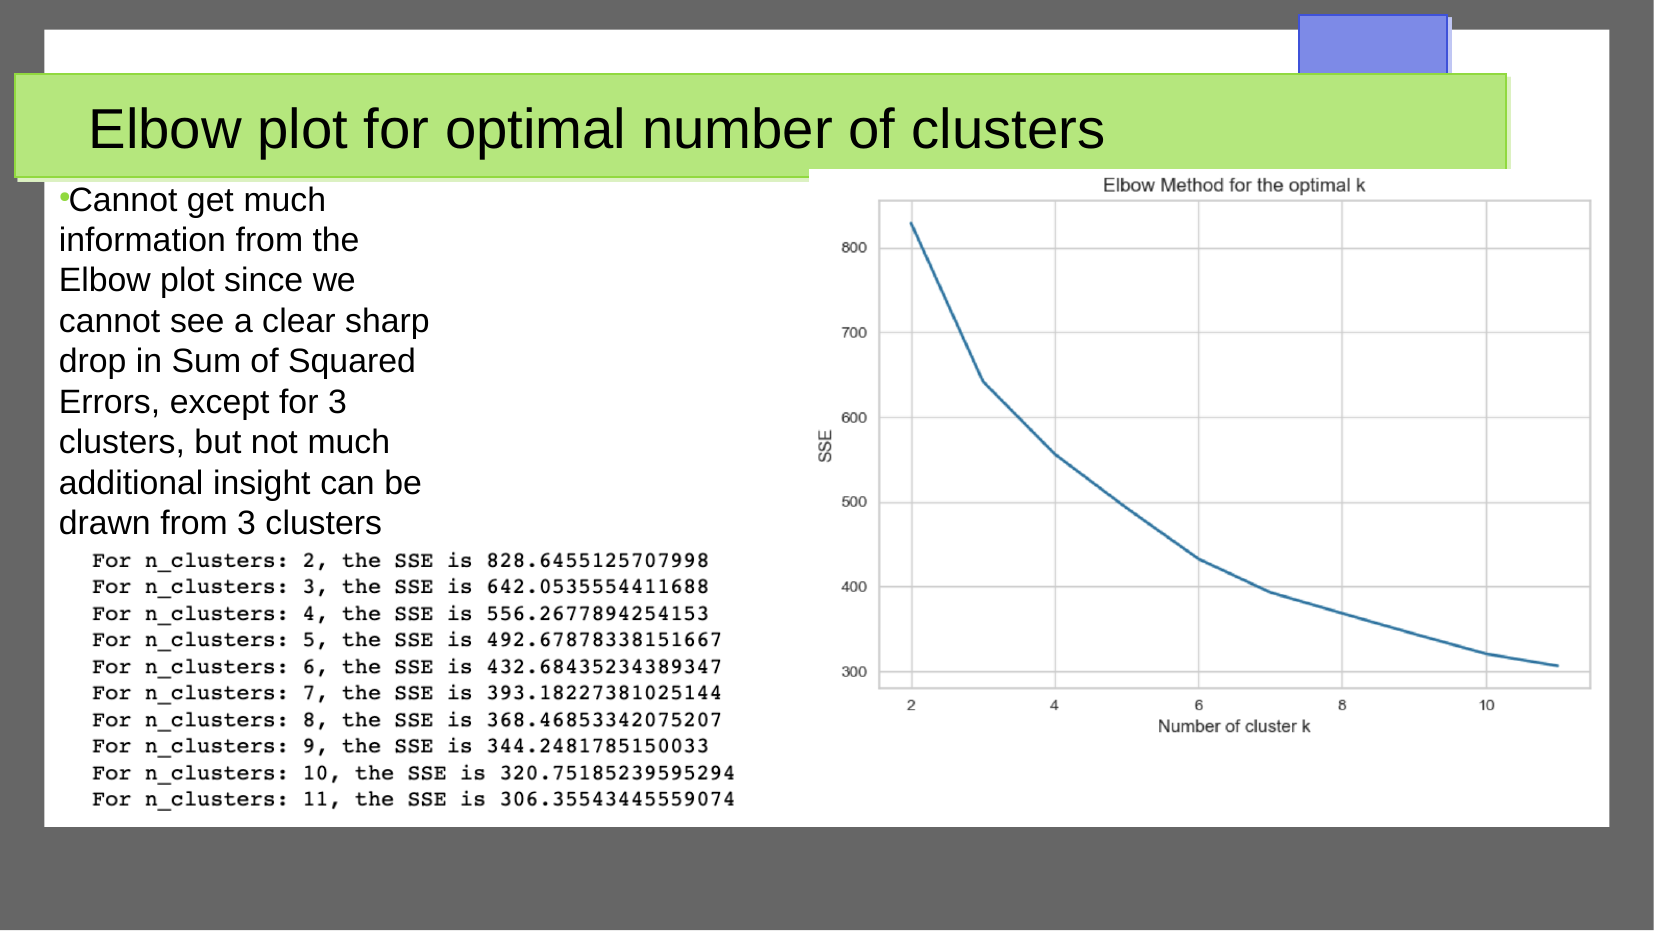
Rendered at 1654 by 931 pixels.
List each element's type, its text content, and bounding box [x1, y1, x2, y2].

picture [809, 169, 1595, 739]
title Elbow plot for optimal number of clusters [88, 73, 1506, 178]
picture [77, 542, 742, 818]
list Cannot get much information from the Elbow plot since we cannot see a clear sharp drop in Sum of Squared Errors, except for 3 clusters, but not much additional insight can be drawn from 3 clusters [59, 177, 443, 547]
